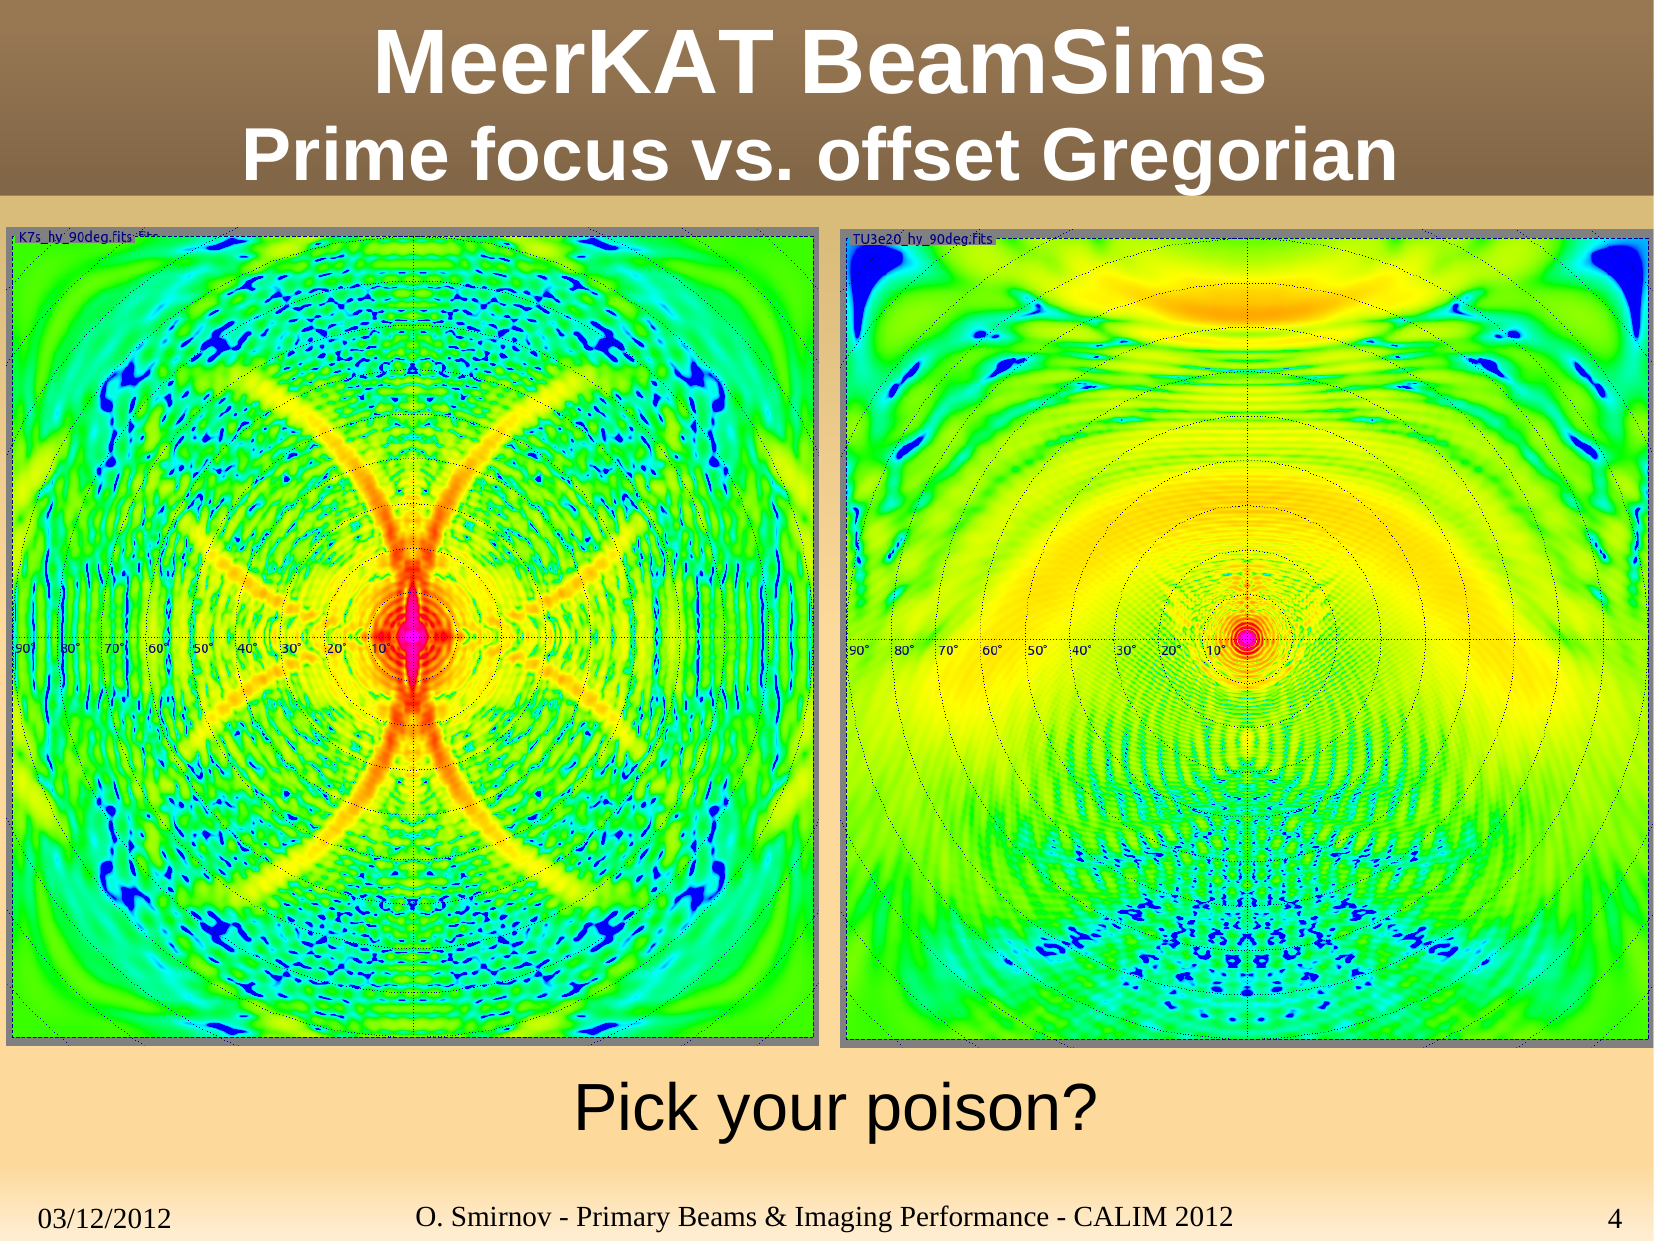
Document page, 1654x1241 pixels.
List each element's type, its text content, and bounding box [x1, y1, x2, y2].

title MeerKAT BeamSims Prime focus vs. offset Gregorian [76, 0, 1565, 208]
text_box Pick your poison? [396, 1062, 1277, 1153]
picture [0, 0, 1654, 1241]
